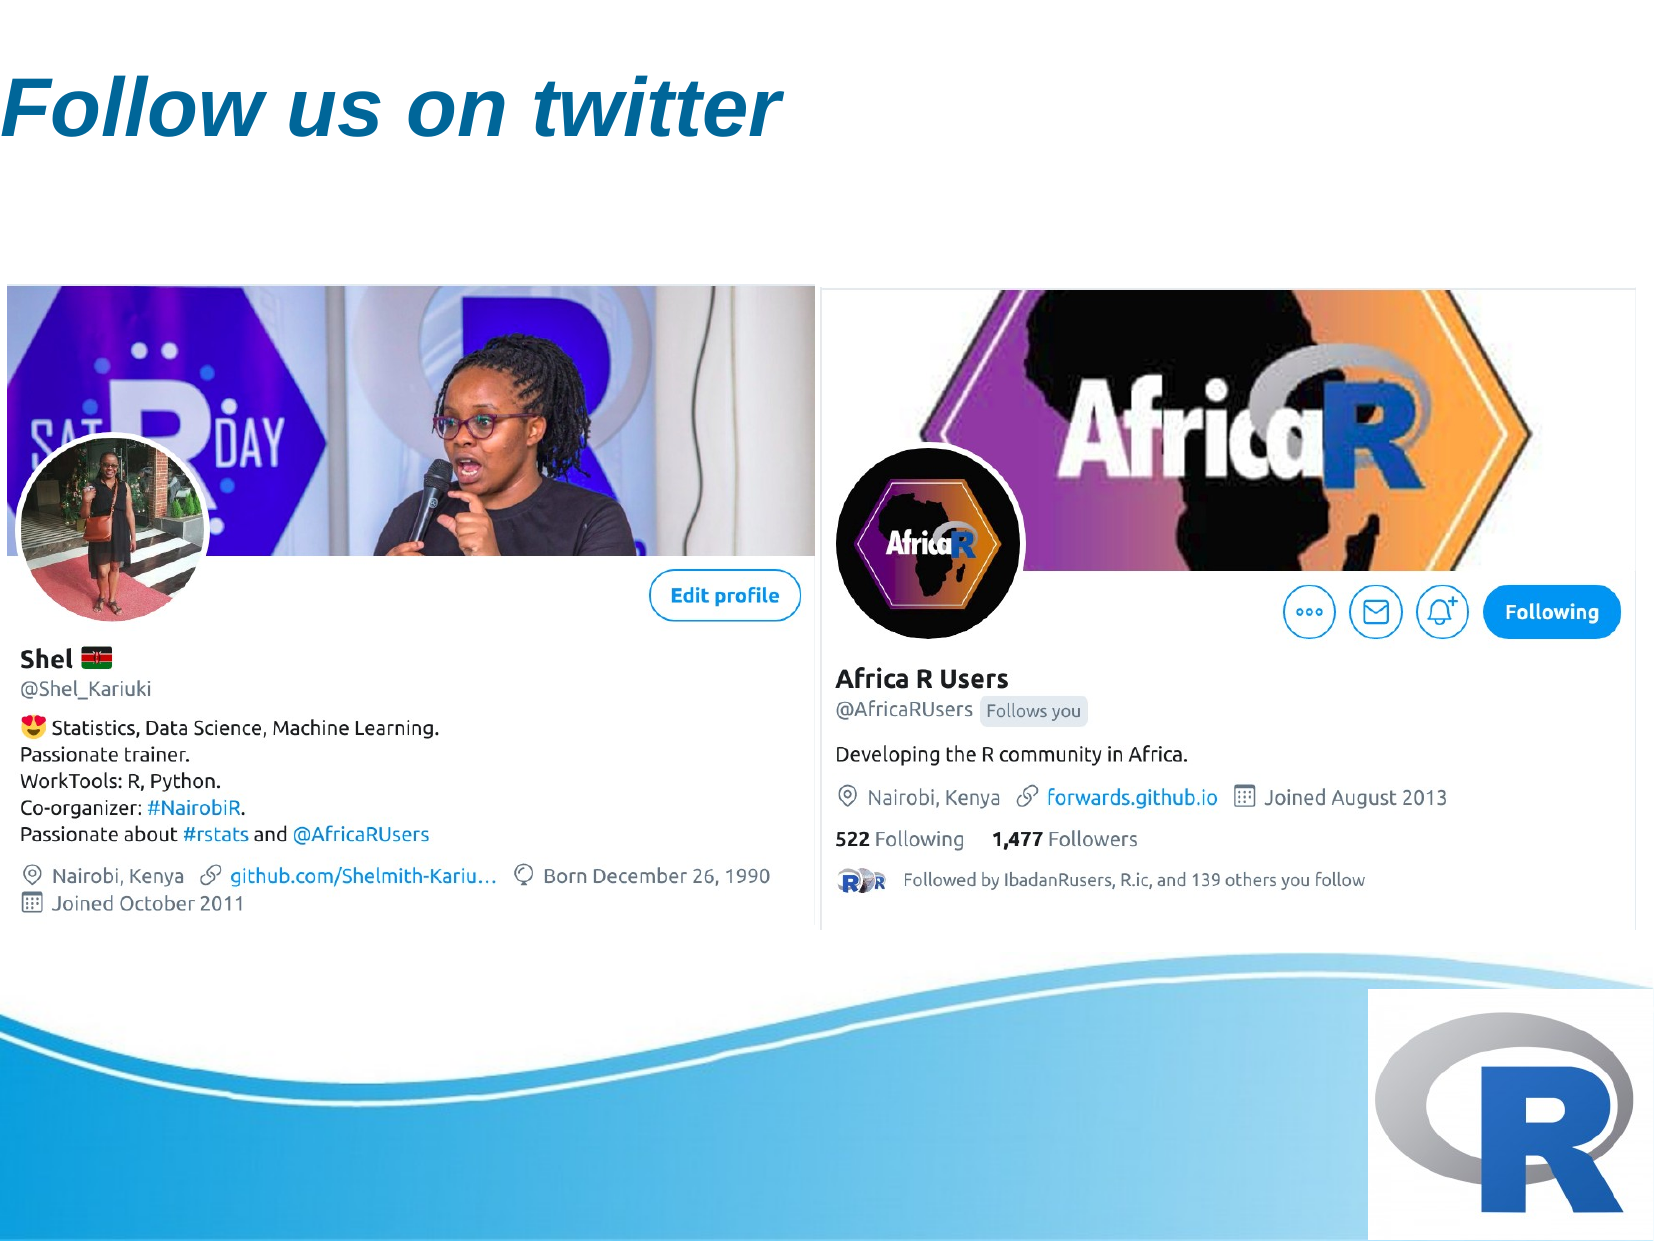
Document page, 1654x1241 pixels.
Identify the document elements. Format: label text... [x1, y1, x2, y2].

title Follow us on twitter [0, 15, 1636, 200]
picture [0, 952, 1654, 1241]
picture [7, 284, 815, 925]
picture [818, 287, 1636, 931]
